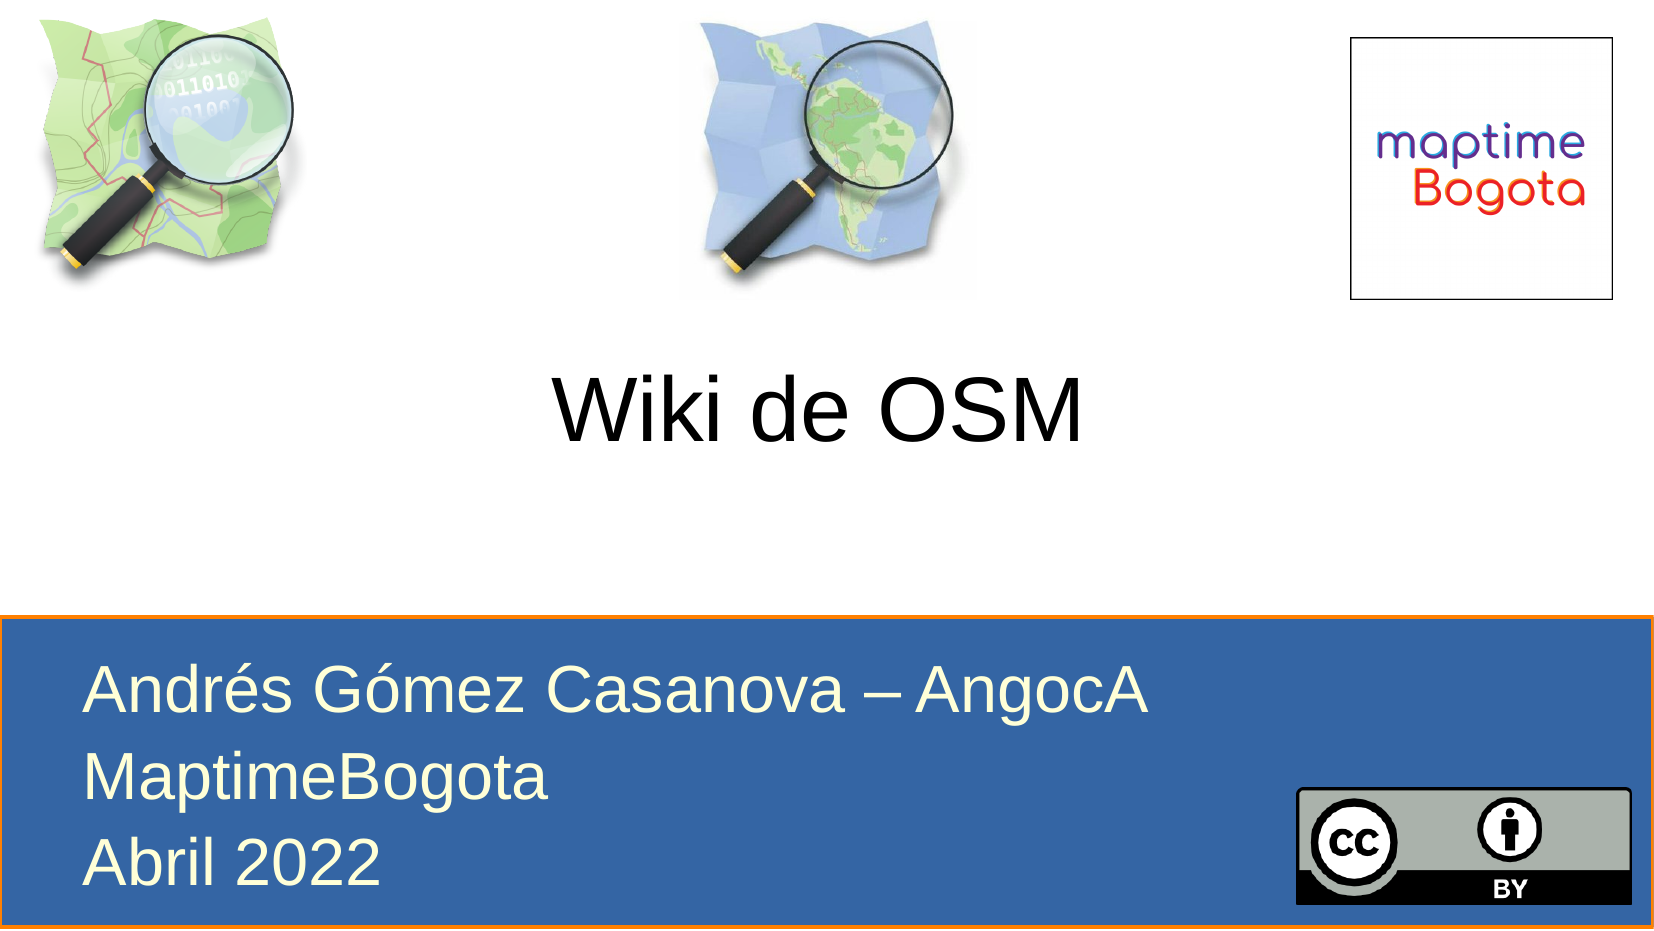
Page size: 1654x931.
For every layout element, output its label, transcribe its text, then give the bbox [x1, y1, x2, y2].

picture [1350, 37, 1613, 300]
subtitle Andrés Gómez Casanova – AngocA MaptimeBogota Abril 2022 [82, 637, 1571, 901]
picture [1296, 787, 1632, 905]
picture [676, 0, 977, 300]
title Wiki de OSM [75, 332, 1564, 488]
picture [29, 17, 307, 295]
